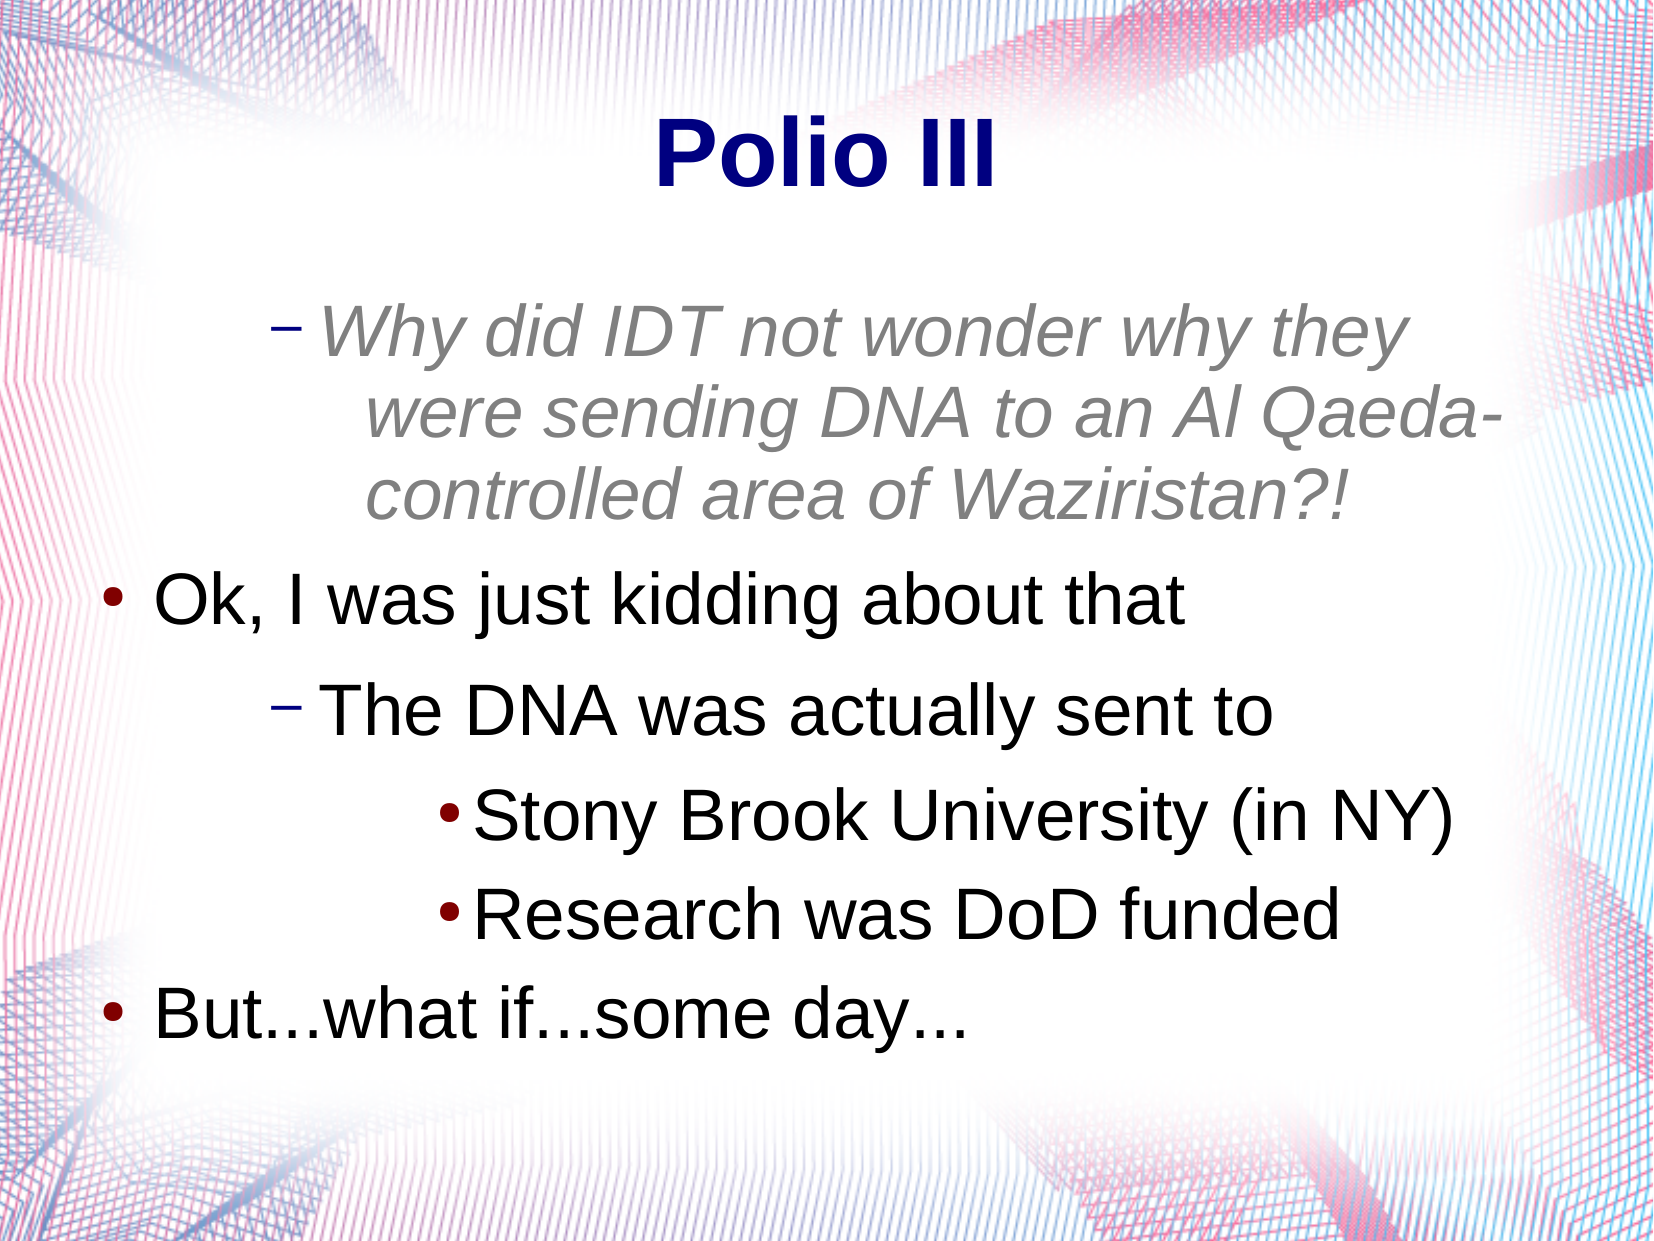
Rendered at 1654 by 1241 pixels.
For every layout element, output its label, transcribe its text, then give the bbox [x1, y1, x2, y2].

picture [0, 0, 1654, 1241]
title Polio III [82, 49, 1571, 257]
list Why did IDT not wonder why they were sending DNA to an Al Qaeda-controlled area of Waziristan?! Ok, I was just kidding about that The DNA was actually sent to Stony Brook University (in NY) Research was DoD funded But...what if...some day... [82, 290, 1571, 1159]
